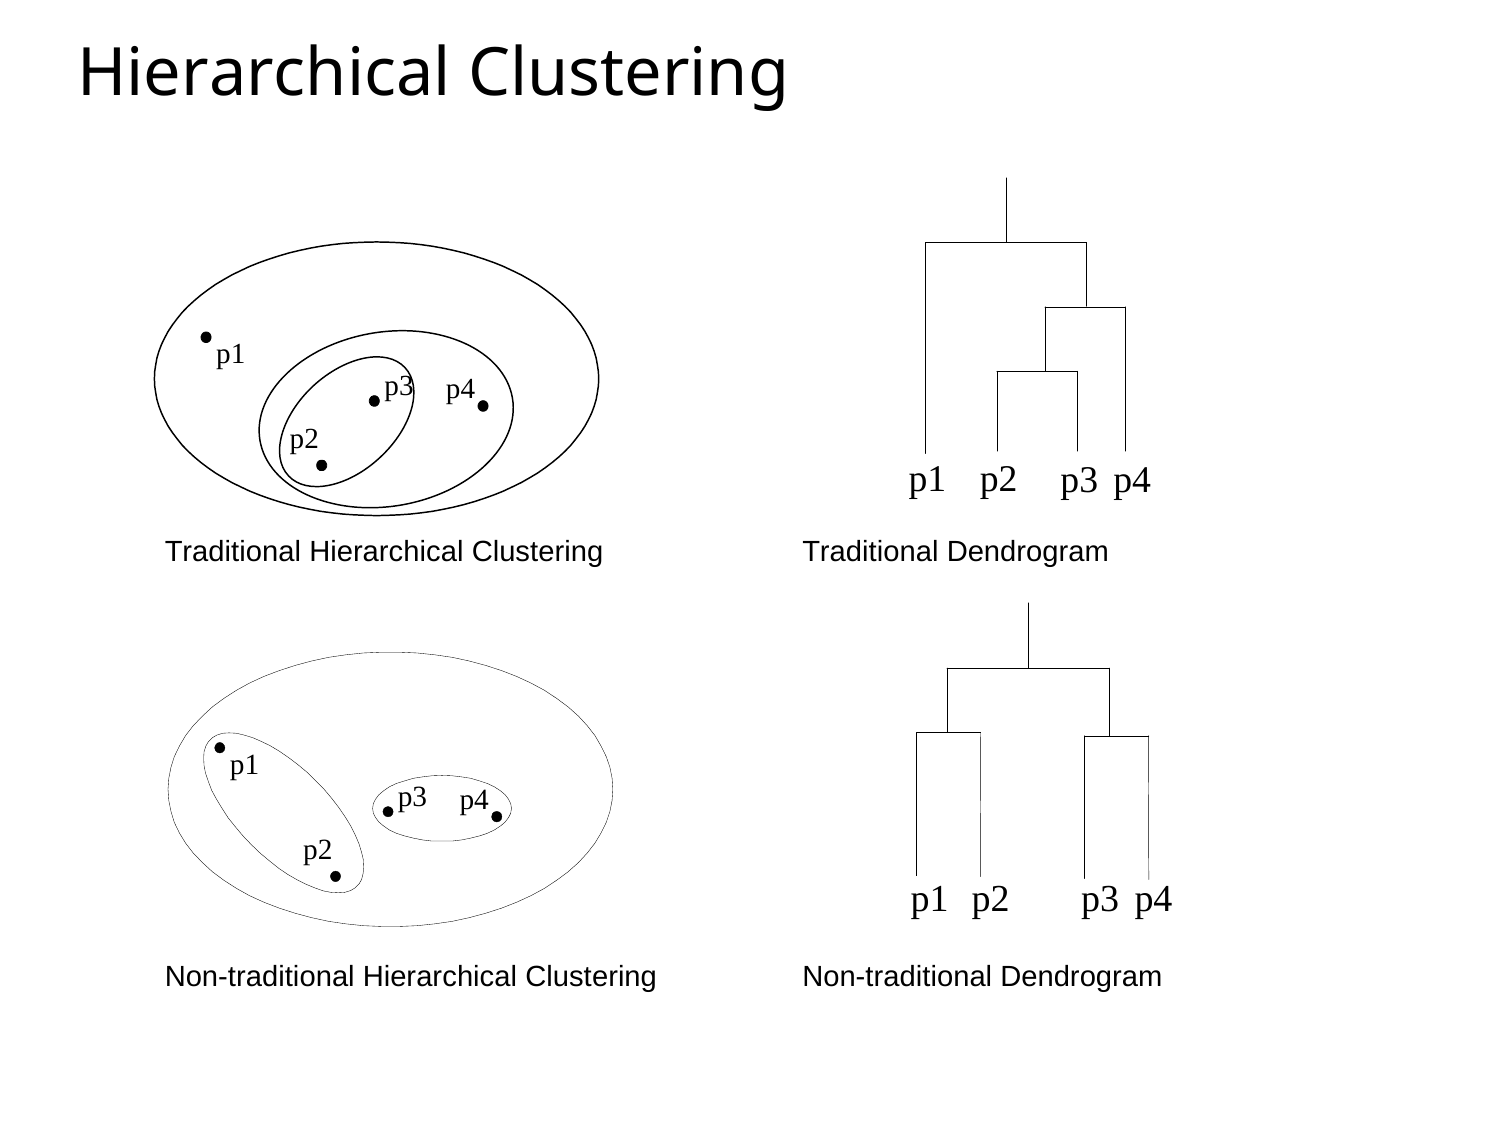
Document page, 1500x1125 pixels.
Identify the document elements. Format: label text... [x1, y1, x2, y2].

chart [150, 237, 603, 524]
text_box Hierarchical Clustering [62, 24, 1421, 116]
chart [885, 600, 1200, 949]
text_box Traditional Dendrogram [787, 524, 1338, 576]
text_box Traditional Hierarchical Clustering [149, 524, 700, 576]
chart [162, 650, 615, 949]
chart [885, 174, 1177, 524]
text_box Non-traditional Hierarchical Clustering [150, 949, 738, 1001]
text_box Non-traditional Dendrogram [787, 949, 1413, 1001]
